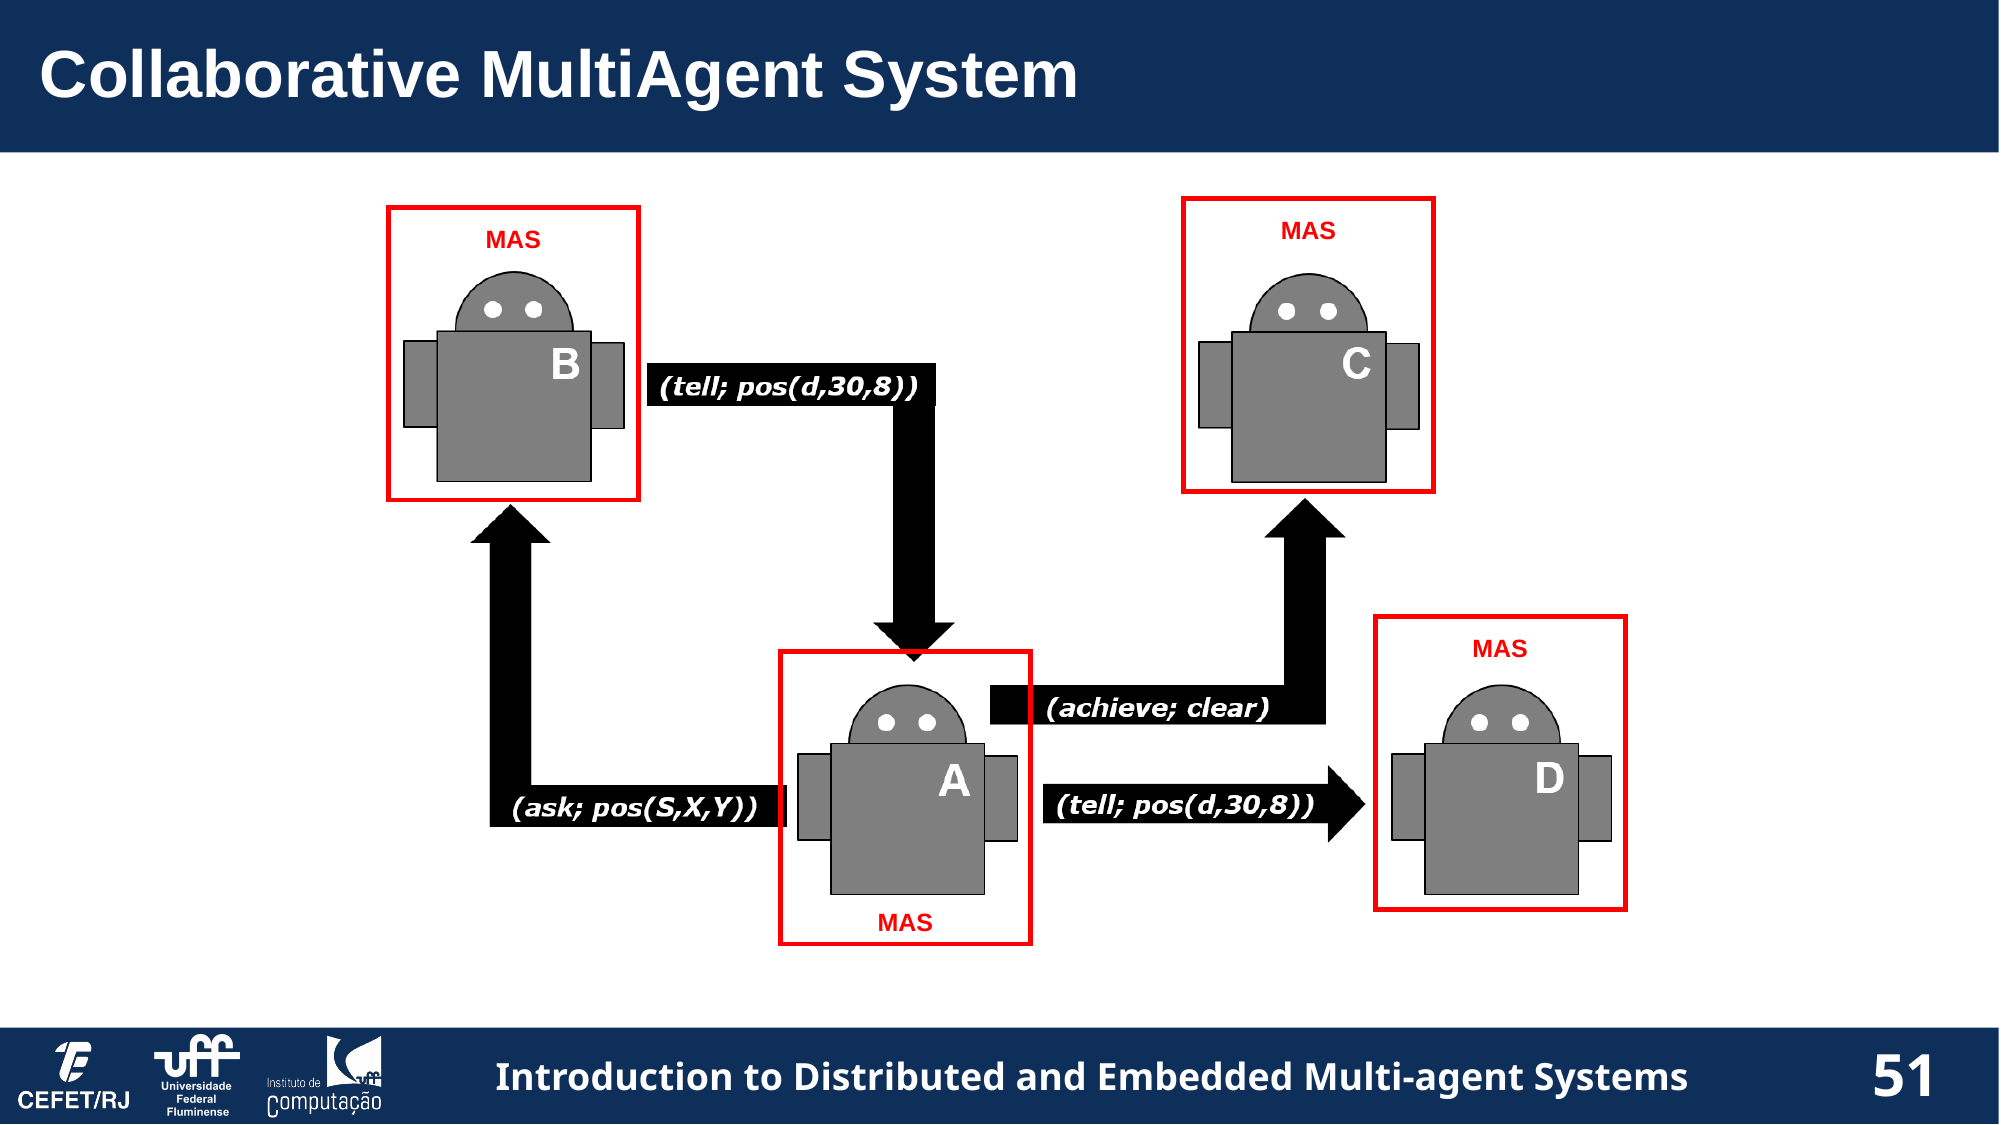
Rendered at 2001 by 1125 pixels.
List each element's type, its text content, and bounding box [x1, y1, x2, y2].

picture [18, 1021, 129, 1125]
picture [403, 271, 1612, 895]
text_box Collaborative MultiAgent System [25, 23, 1999, 119]
picture [153, 1033, 241, 1121]
text_box MAS [1183, 198, 1434, 492]
picture [265, 1033, 383, 1118]
text_box MAS [780, 651, 1031, 945]
text_box MAS [1375, 616, 1626, 910]
text_box MAS [388, 207, 639, 501]
